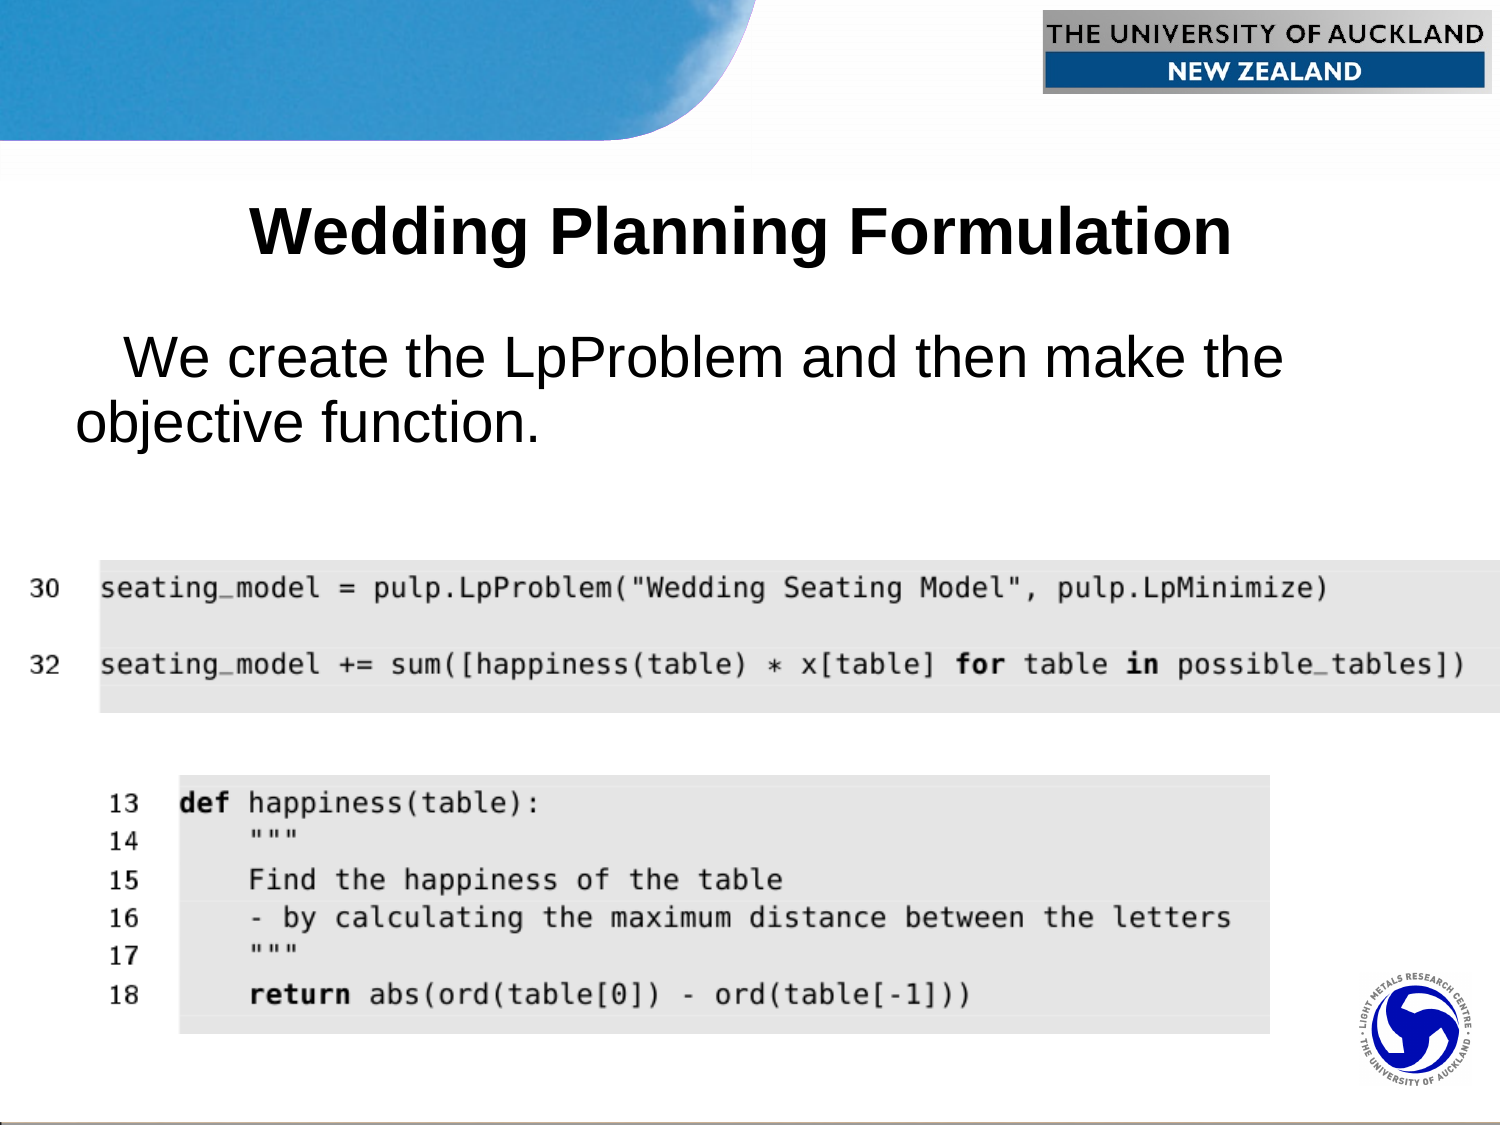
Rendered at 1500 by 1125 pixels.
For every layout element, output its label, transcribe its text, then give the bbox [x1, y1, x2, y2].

list We create the LpProblem and then make the objective function. [75, 324, 1426, 560]
title Wedding Planning Formulation [67, 174, 1418, 288]
list We create the LpProblem and then make the objective function. [75, 713, 1426, 1053]
picture [77, 775, 1270, 1034]
picture [1359, 972, 1472, 1086]
picture [0, 0, 1500, 181]
picture [0, 560, 1500, 713]
